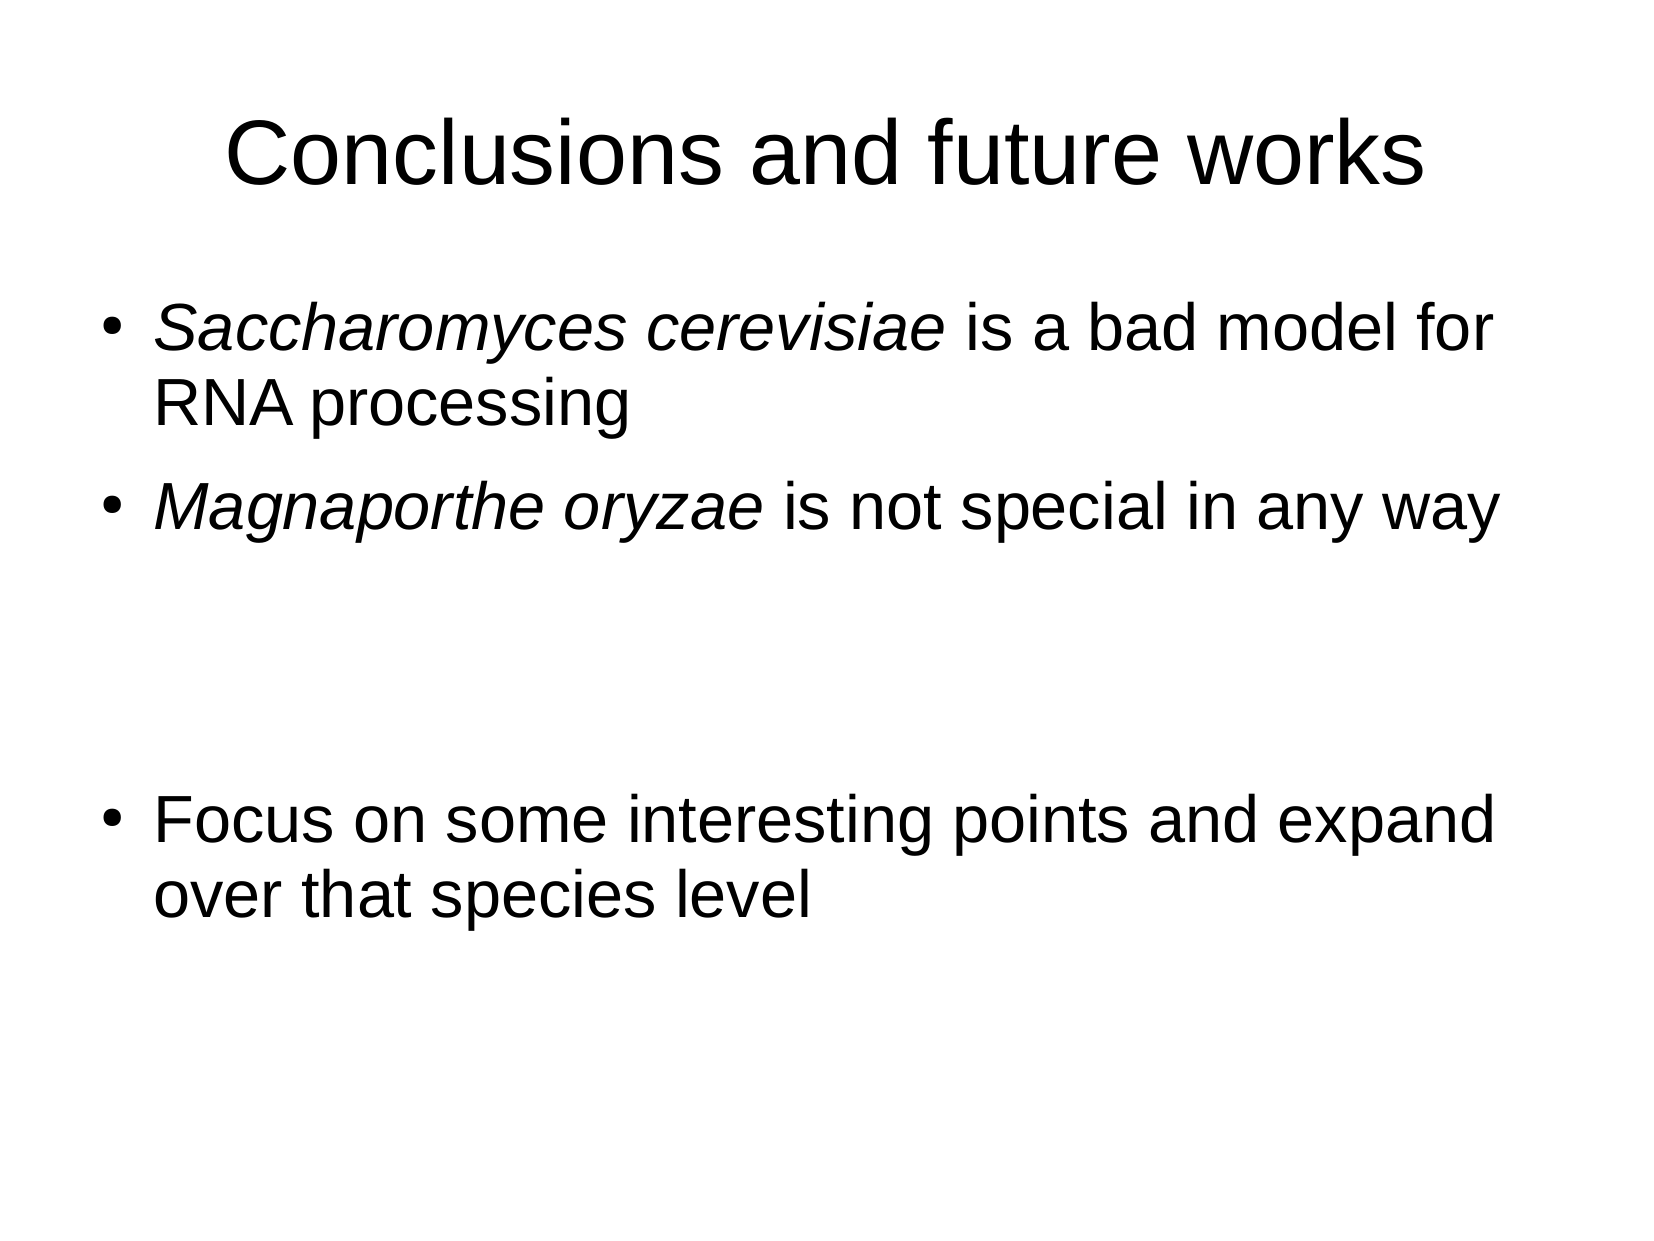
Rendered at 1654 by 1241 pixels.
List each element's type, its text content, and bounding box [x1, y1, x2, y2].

title Conclusions and future works [82, 49, 1571, 257]
list Saccharomyces cerevisiae is a bad model for RNA processing Magnaporthe oryzae is not special in any way Focus on some interesting points and expand over that species level [82, 290, 1571, 1010]
